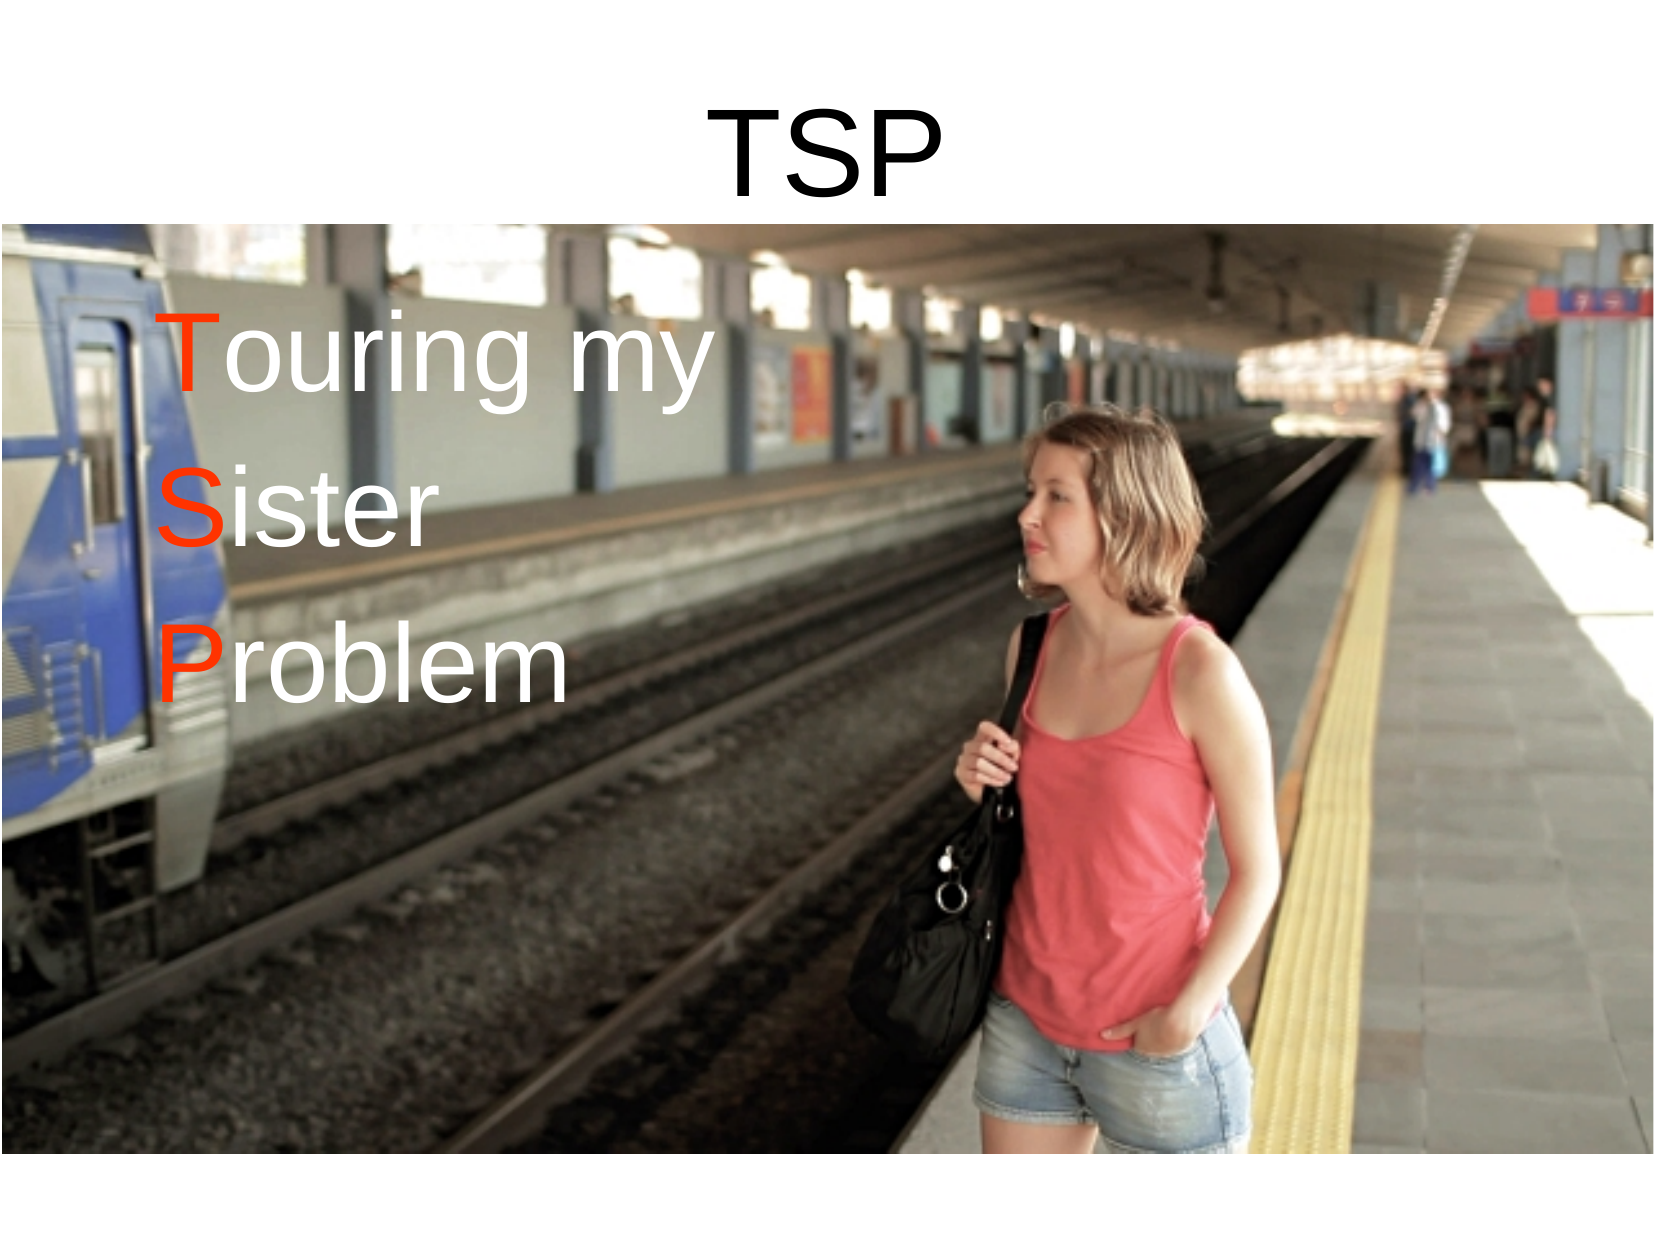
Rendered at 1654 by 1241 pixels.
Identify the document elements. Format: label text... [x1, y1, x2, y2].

list Touring my Sister Problem [82, 290, 1571, 1010]
title TSP [82, 49, 1571, 257]
picture [2, 224, 1654, 1154]
